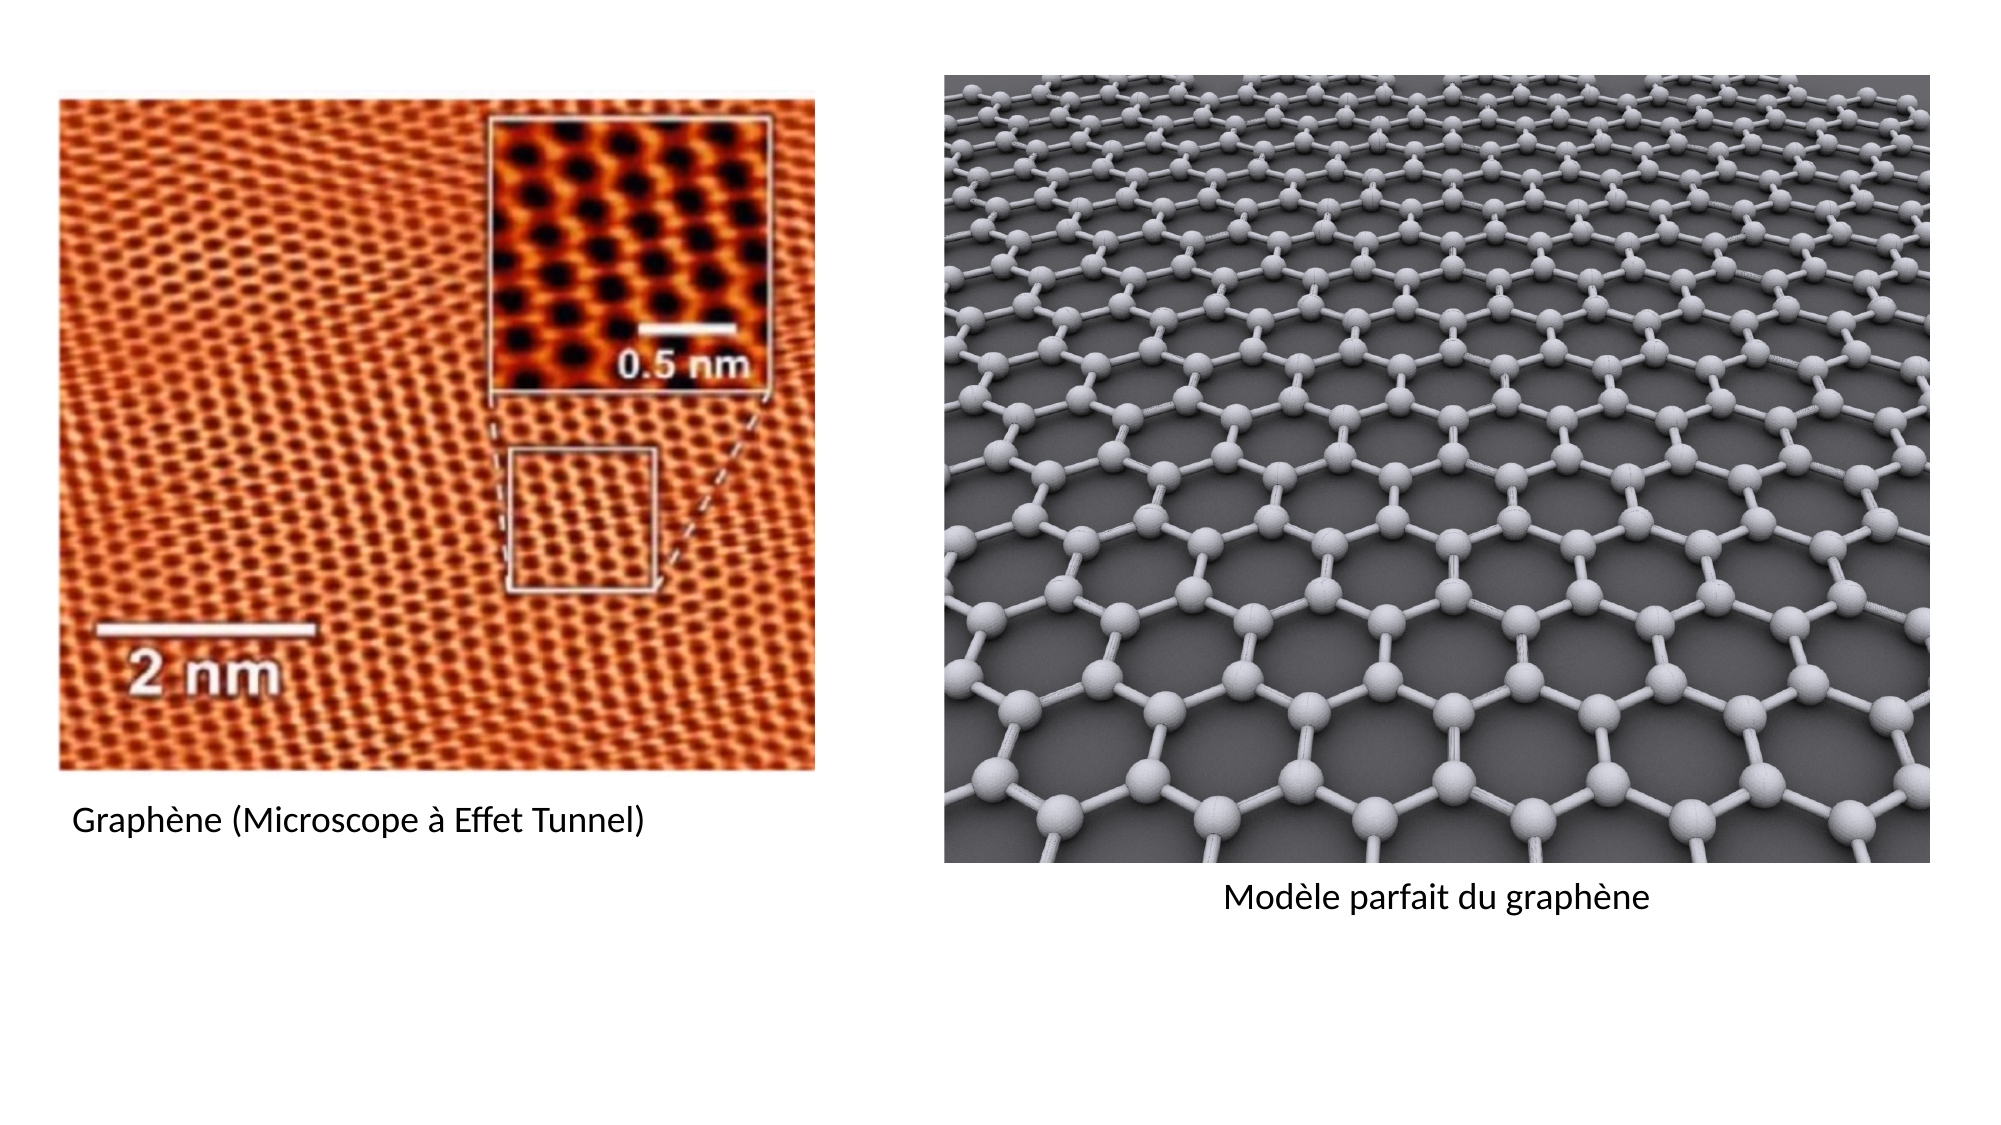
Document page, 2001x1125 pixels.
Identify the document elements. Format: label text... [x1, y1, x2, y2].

text_box Modèle parfait du graphène [944, 864, 1930, 925]
text_box Graphène (Microscope à Effet Tunnel) [57, 787, 815, 848]
picture [944, 75, 1930, 863]
picture [57, 90, 815, 777]
